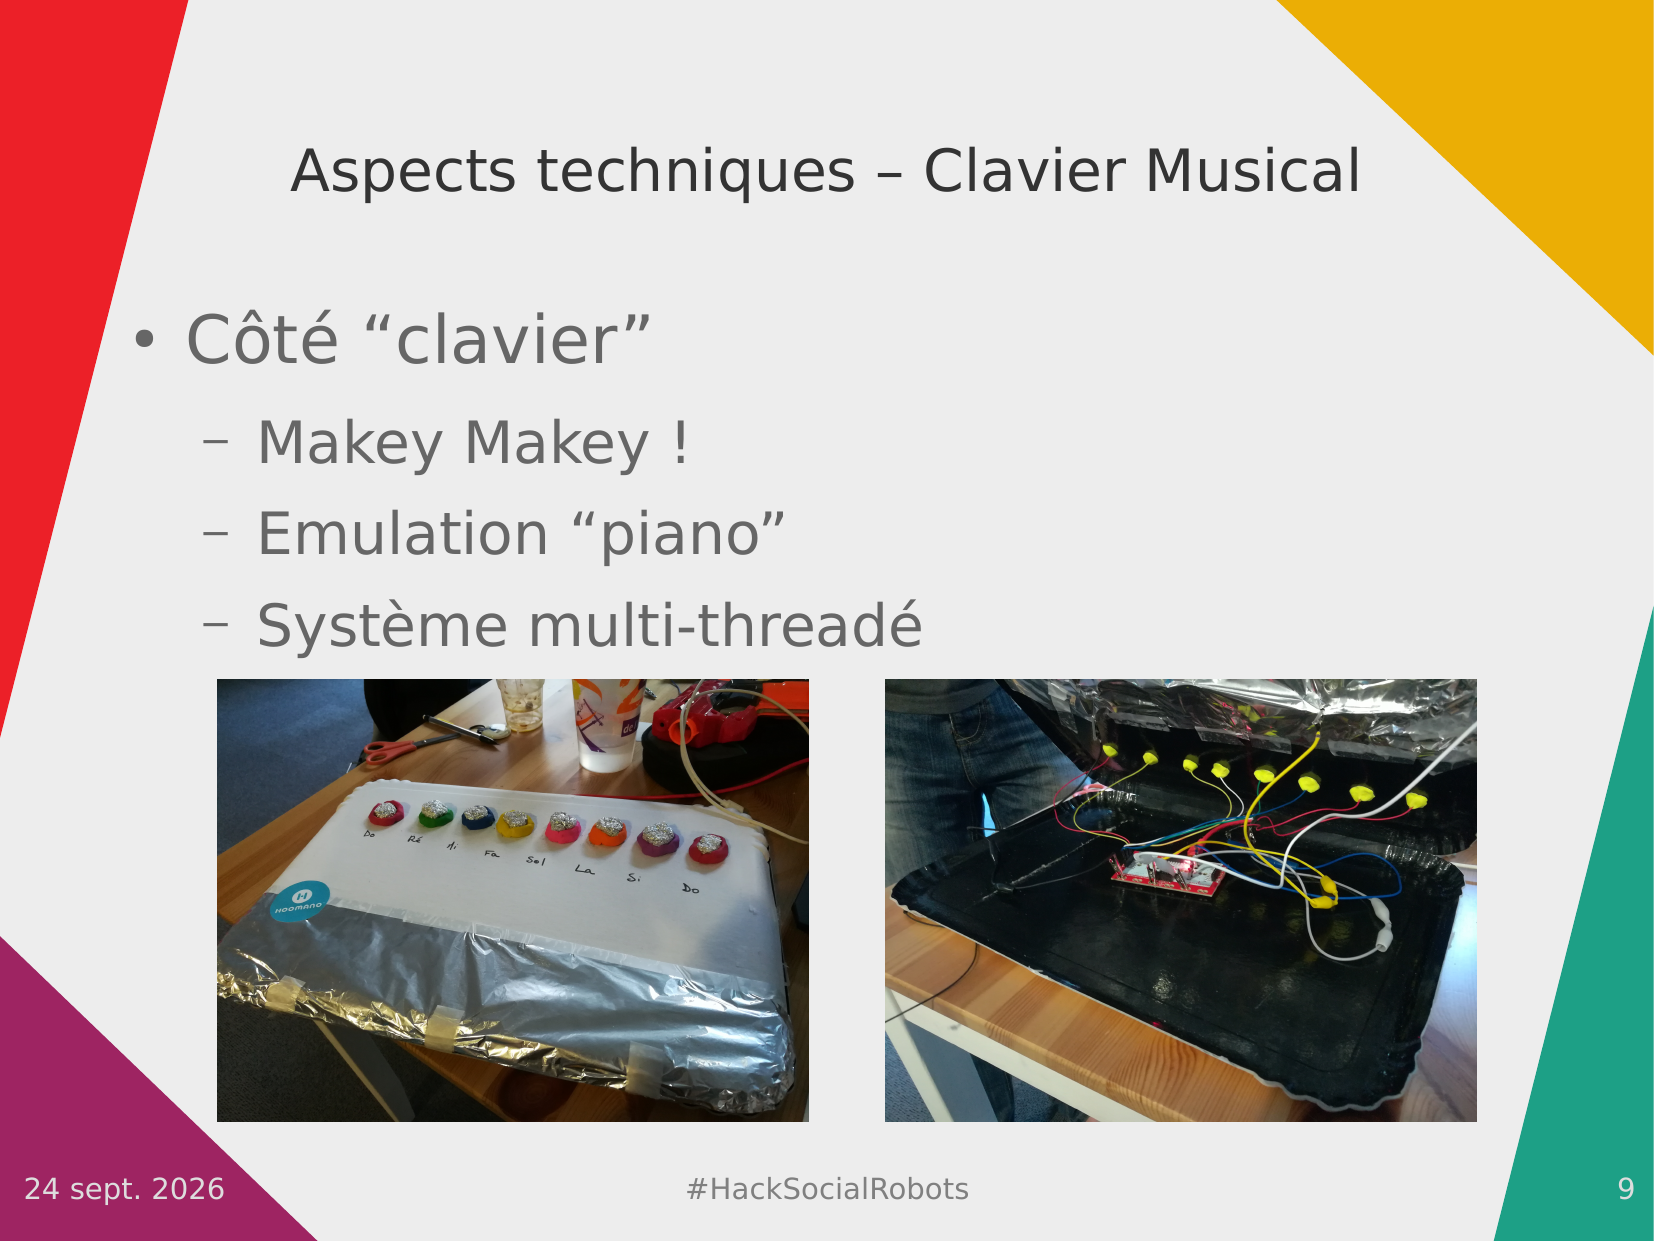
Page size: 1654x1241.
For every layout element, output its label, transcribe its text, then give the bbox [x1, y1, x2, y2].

picture [885, 679, 1477, 1123]
title Aspects techniques – Clavier Musical [114, 73, 1539, 271]
list Côté “clavier” Makey Makey ! Emulation “piano” Système multi-threadé [114, 302, 1539, 1033]
picture [217, 679, 809, 1123]
